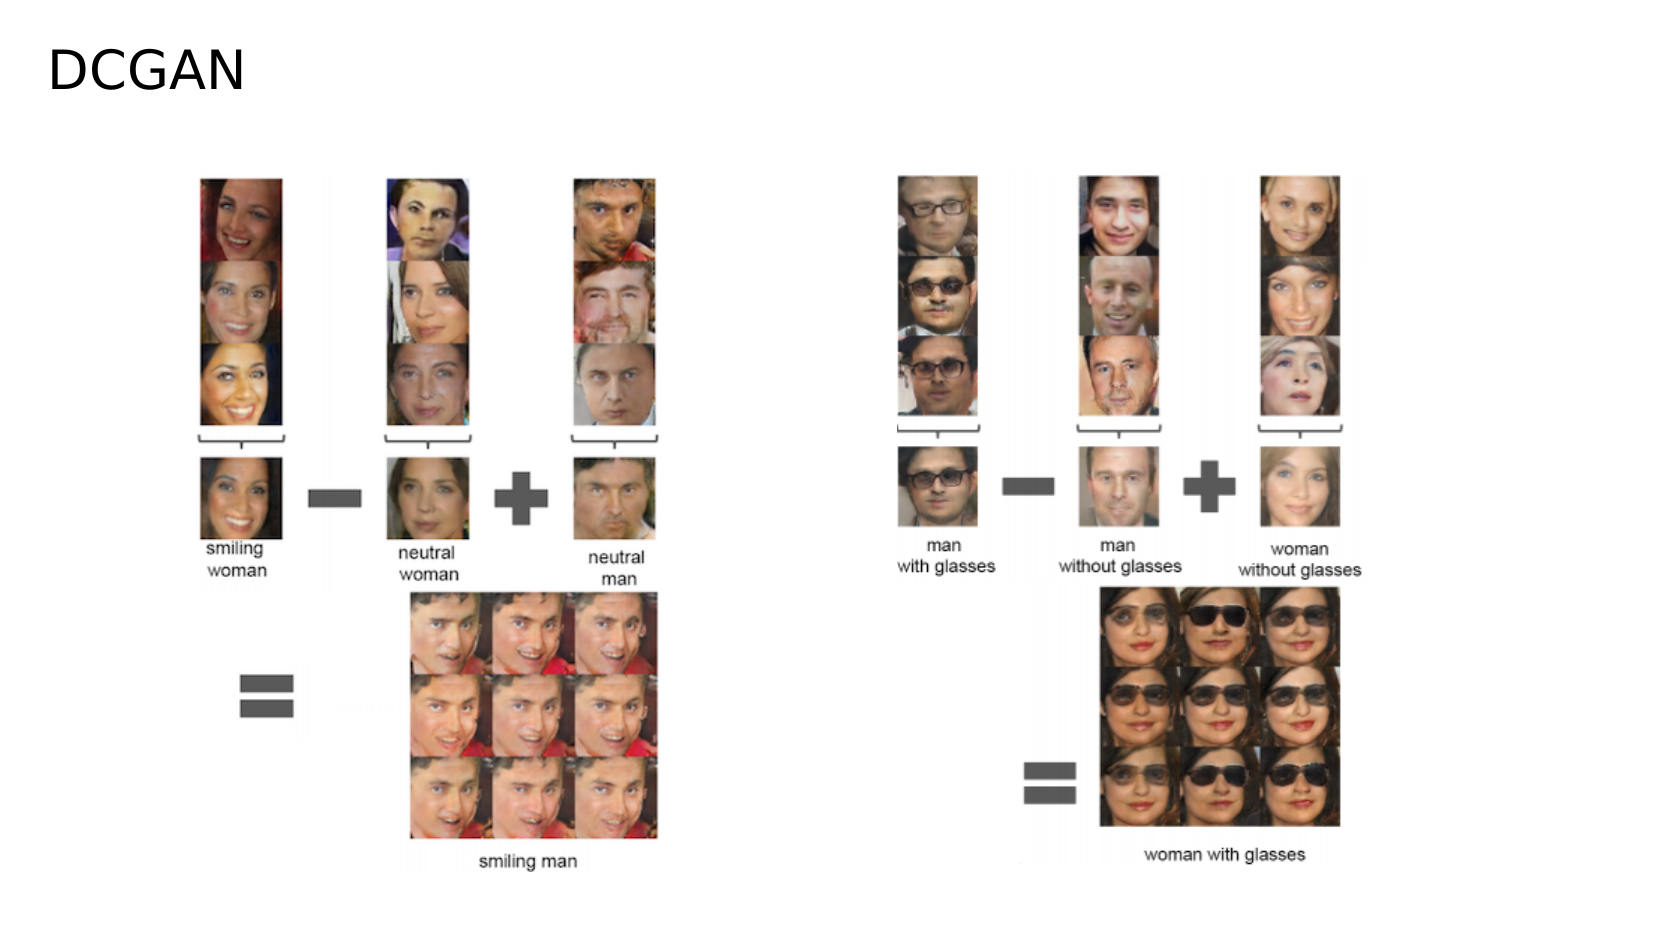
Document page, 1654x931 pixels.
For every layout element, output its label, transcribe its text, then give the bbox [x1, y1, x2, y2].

picture [188, 165, 666, 872]
title DCGAN [47, 23, 1536, 119]
picture [897, 171, 1366, 866]
